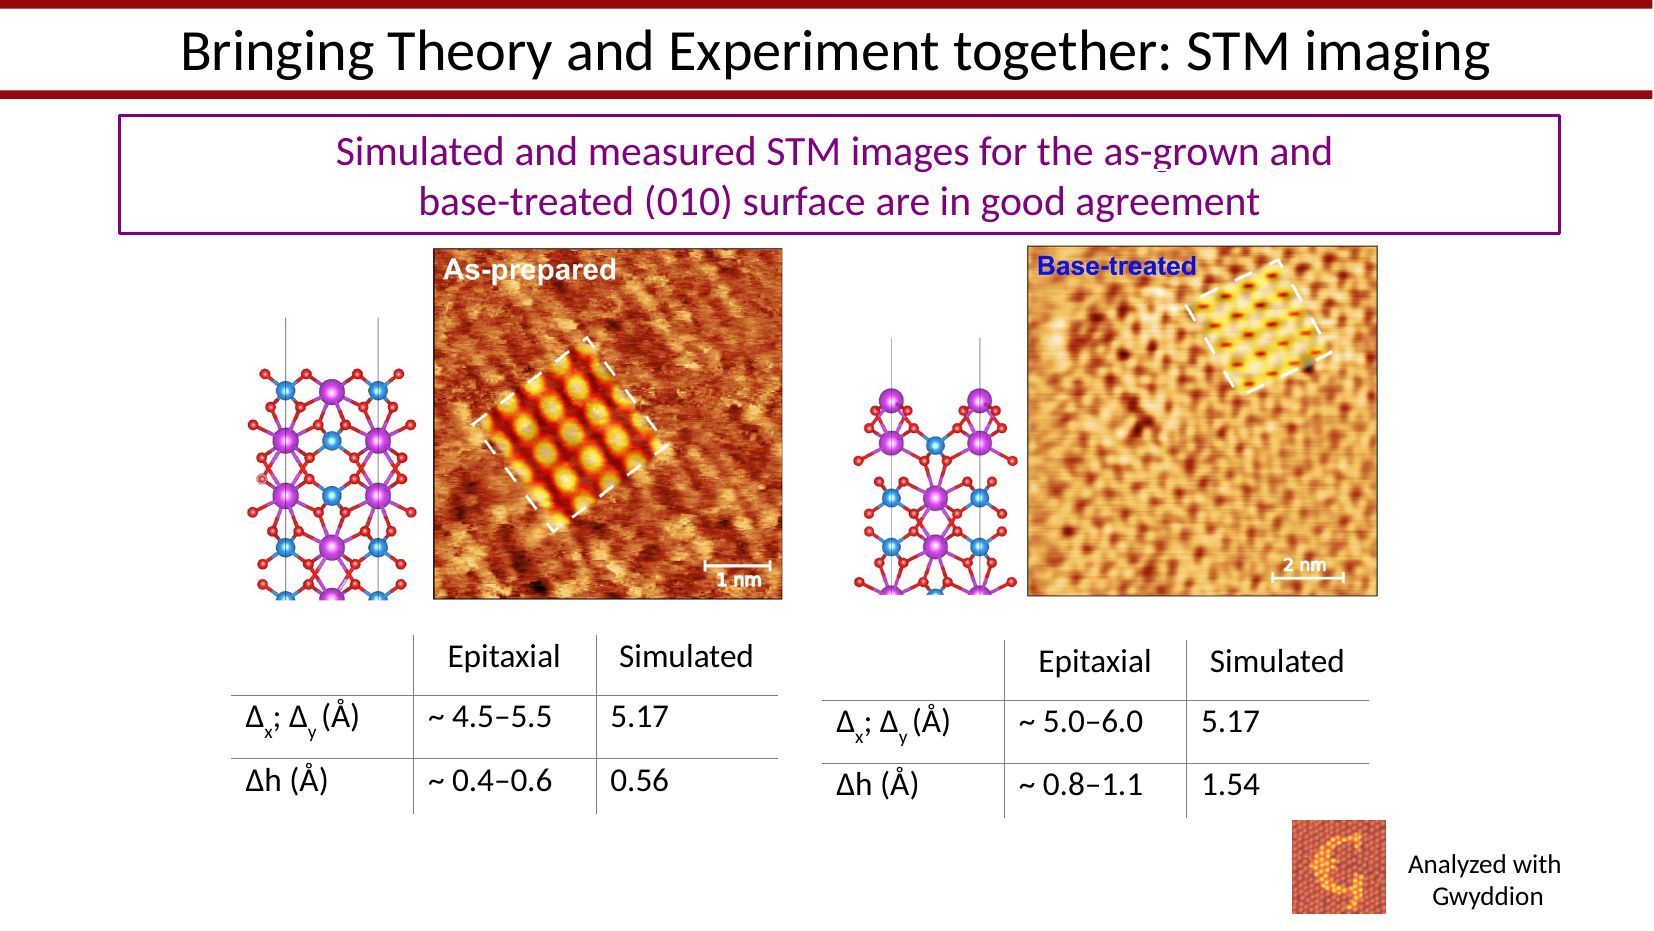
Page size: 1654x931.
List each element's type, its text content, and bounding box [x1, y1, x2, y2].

text_box [0, 0, 1653, 9]
picture [1292, 820, 1386, 914]
picture [224, 234, 1393, 632]
table_header Epitaxial [1005, 640, 1186, 700]
table_cell ~ 0.8–1.1 [1005, 764, 1186, 818]
table_header Epitaxial [414, 635, 596, 695]
table_cell Δx; Δy (Å) [231, 696, 413, 758]
table_cell Δh (Å) [231, 759, 413, 814]
text_box Analyzed with Gwyddion [1386, 838, 1590, 914]
table_cell Δh (Å) [822, 764, 1004, 818]
table_header Simulated [597, 635, 778, 695]
table_cell ~ 4.5–5.5 [414, 696, 596, 758]
text_box [0, 90, 1653, 99]
table_header [231, 635, 413, 695]
table_header Simulated [1187, 640, 1369, 700]
table_header [822, 640, 1004, 700]
table_cell 5.17 [597, 696, 778, 758]
table_cell 1.54 [1187, 764, 1369, 818]
table_cell Δx; Δy (Å) [822, 701, 1004, 763]
table_cell 5.17 [1187, 701, 1369, 763]
table_cell 0.56 [597, 759, 778, 814]
text_box Simulated and measured STM images for the as-grown and base-treated (010) surface are in good agreement [119, 115, 1560, 234]
table_cell ~ 0.4–0.6 [414, 759, 596, 814]
text_box Bringing Theory and Experiment together: STM imaging [104, 12, 1567, 83]
table_cell ~ 5.0–6.0 [1005, 701, 1186, 763]
